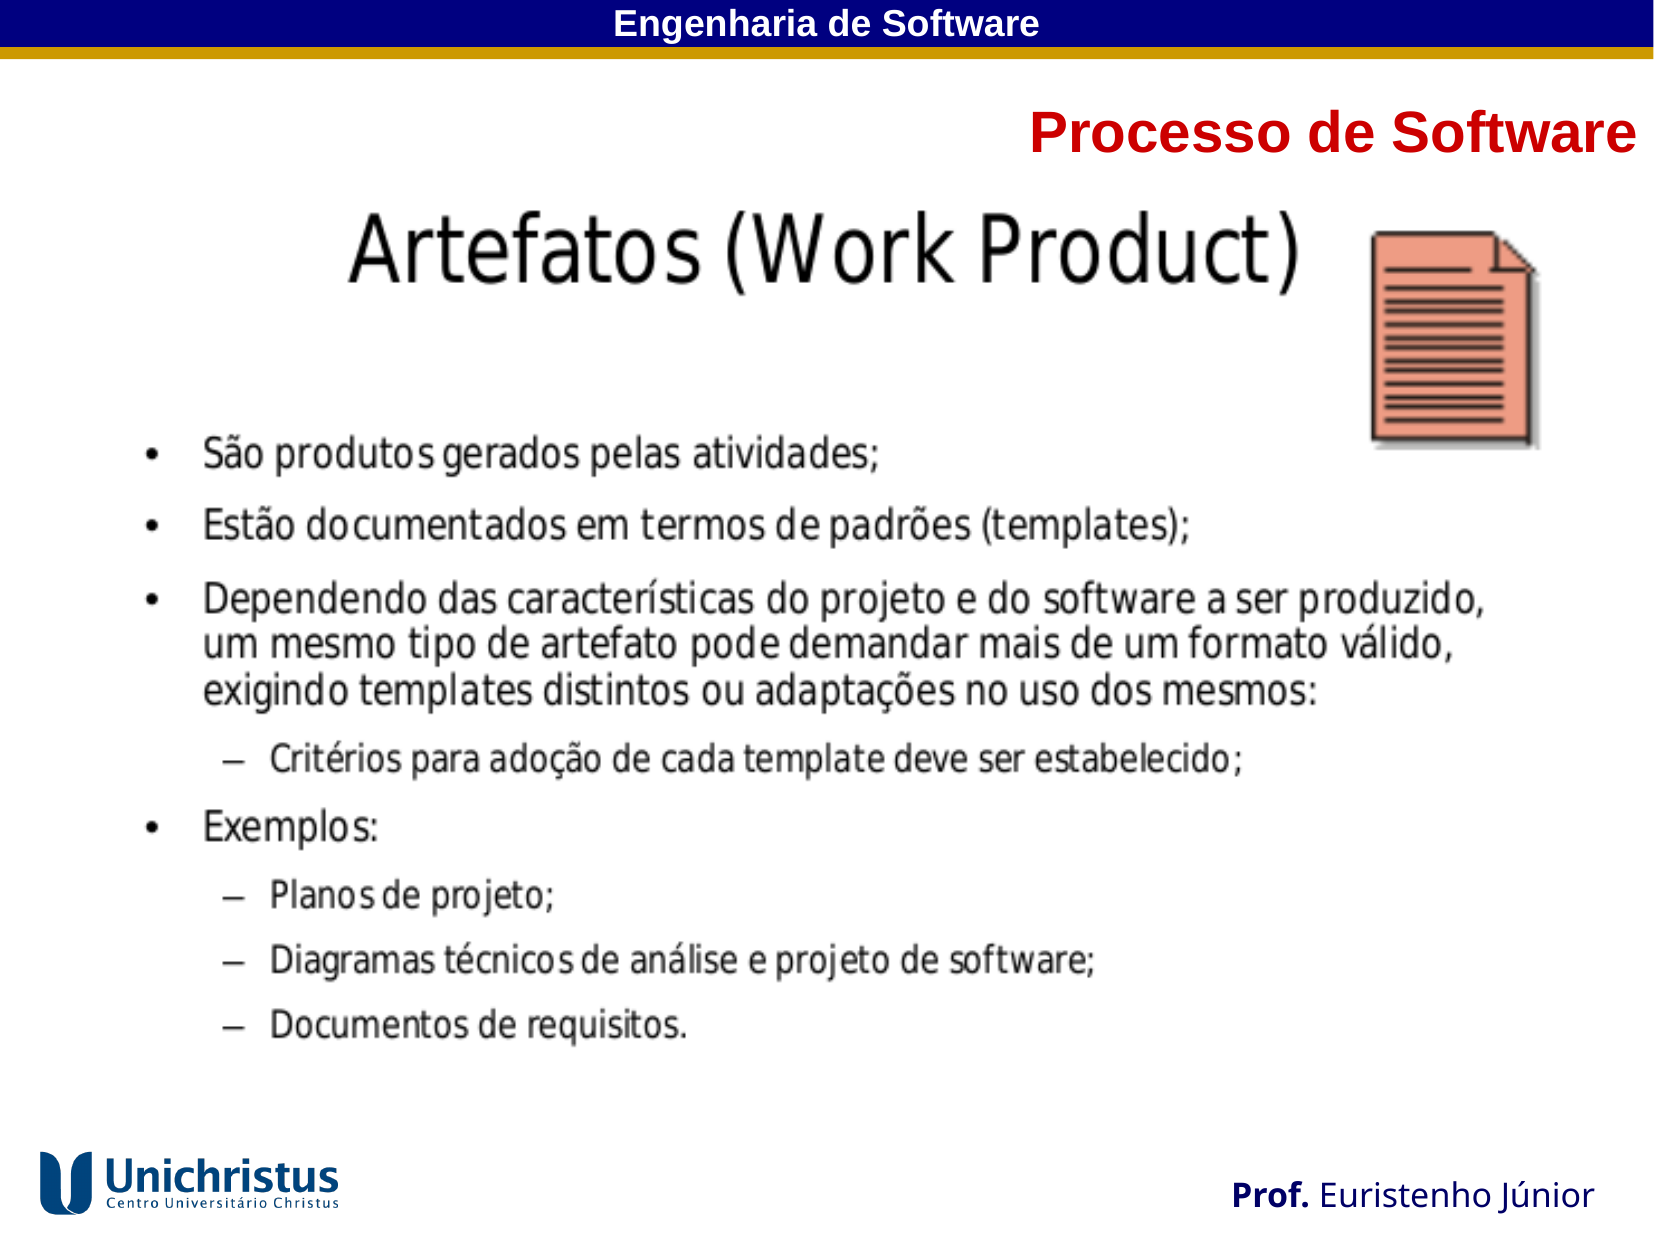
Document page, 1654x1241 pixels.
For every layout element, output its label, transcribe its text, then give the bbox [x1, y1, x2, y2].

picture [116, 198, 1571, 1063]
text_box [0, 47, 1654, 60]
text_box Processo de Software [1014, 92, 1654, 173]
picture [35, 1148, 343, 1217]
text_box Prof. Euristenho Júnior [1216, 1163, 1654, 1224]
text_box Engenharia de Software [0, 0, 1654, 47]
